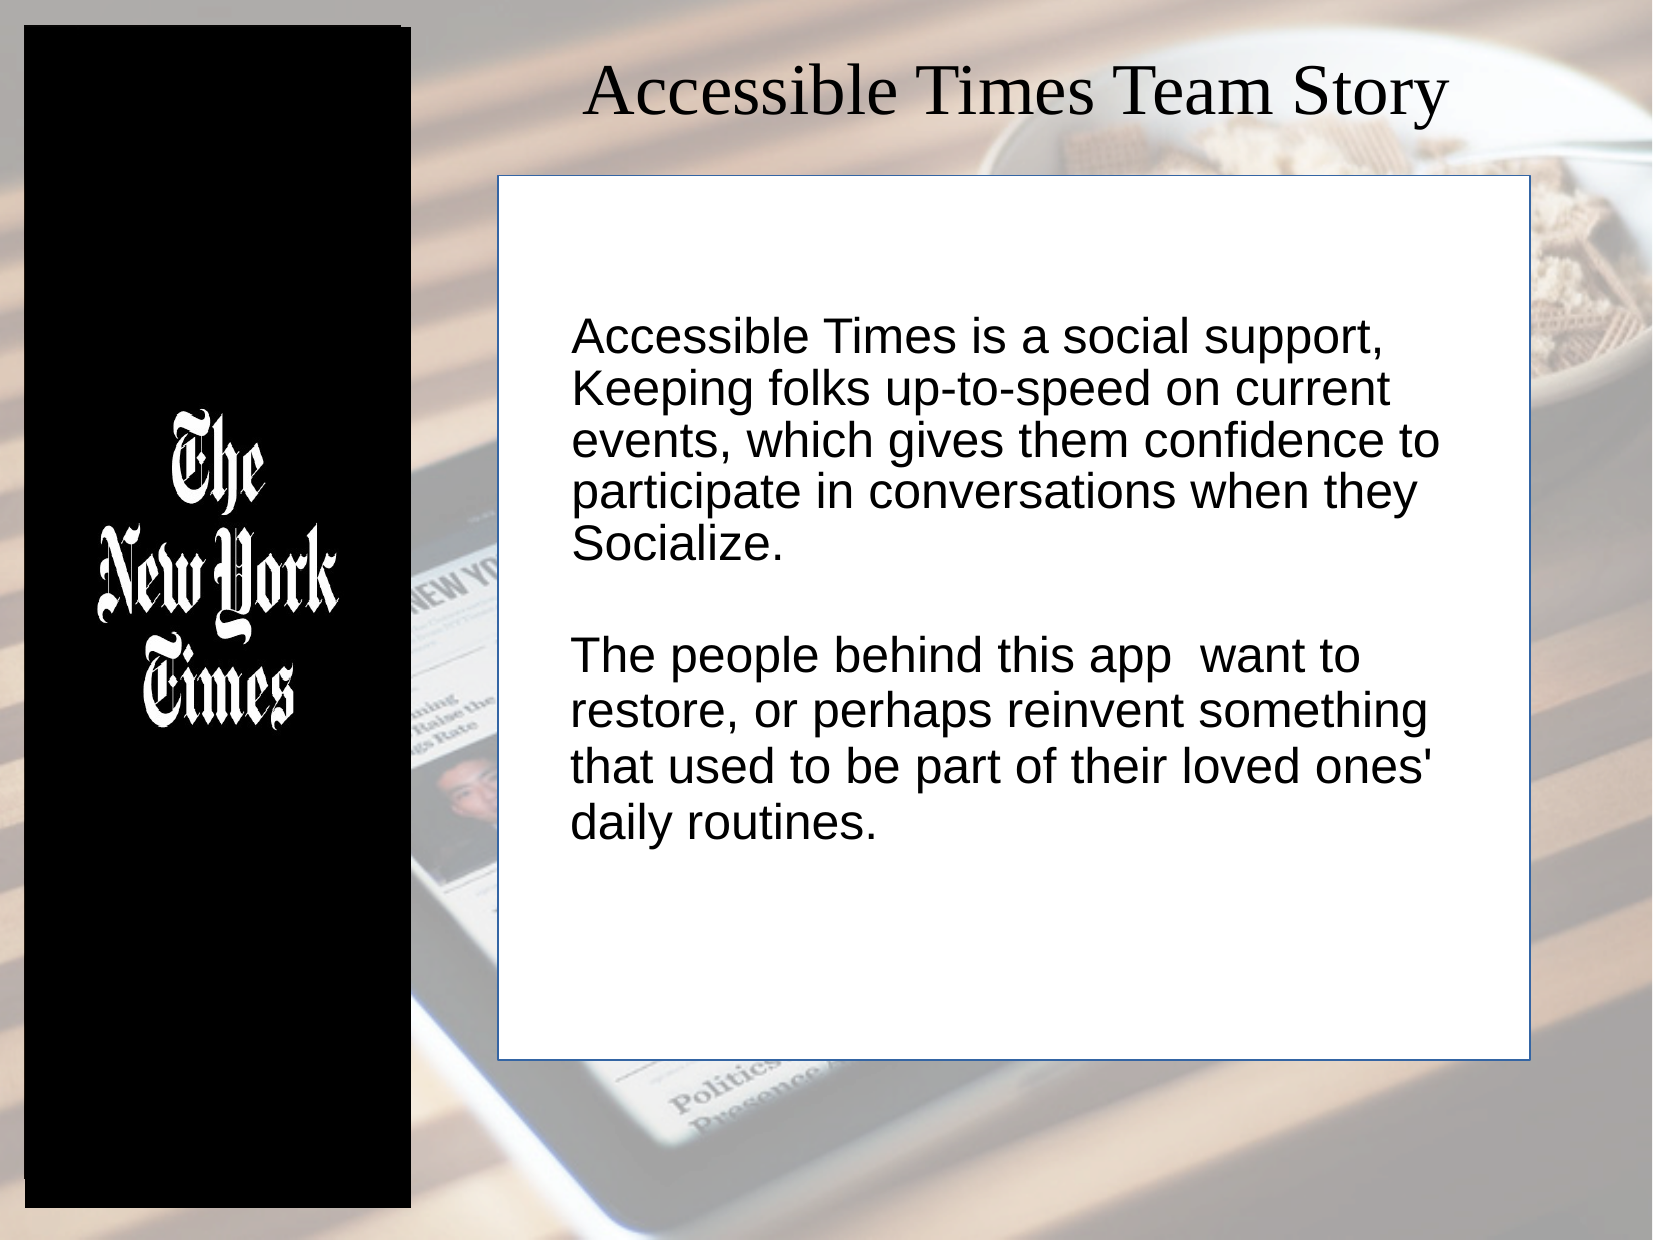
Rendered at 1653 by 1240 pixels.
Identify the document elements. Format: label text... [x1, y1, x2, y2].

text_box Accessible Times Team Story [575, 42, 1459, 139]
picture [0, 0, 1653, 1240]
text_box Accessible Times is a social support, Keeping folks up-to-speed on current events, which gives them confidence to participate in conversations when they Socialize. The people behind this app want to restore, or perhaps reinvent something that used to be part of their loved ones' daily routines. [555, 304, 1471, 862]
